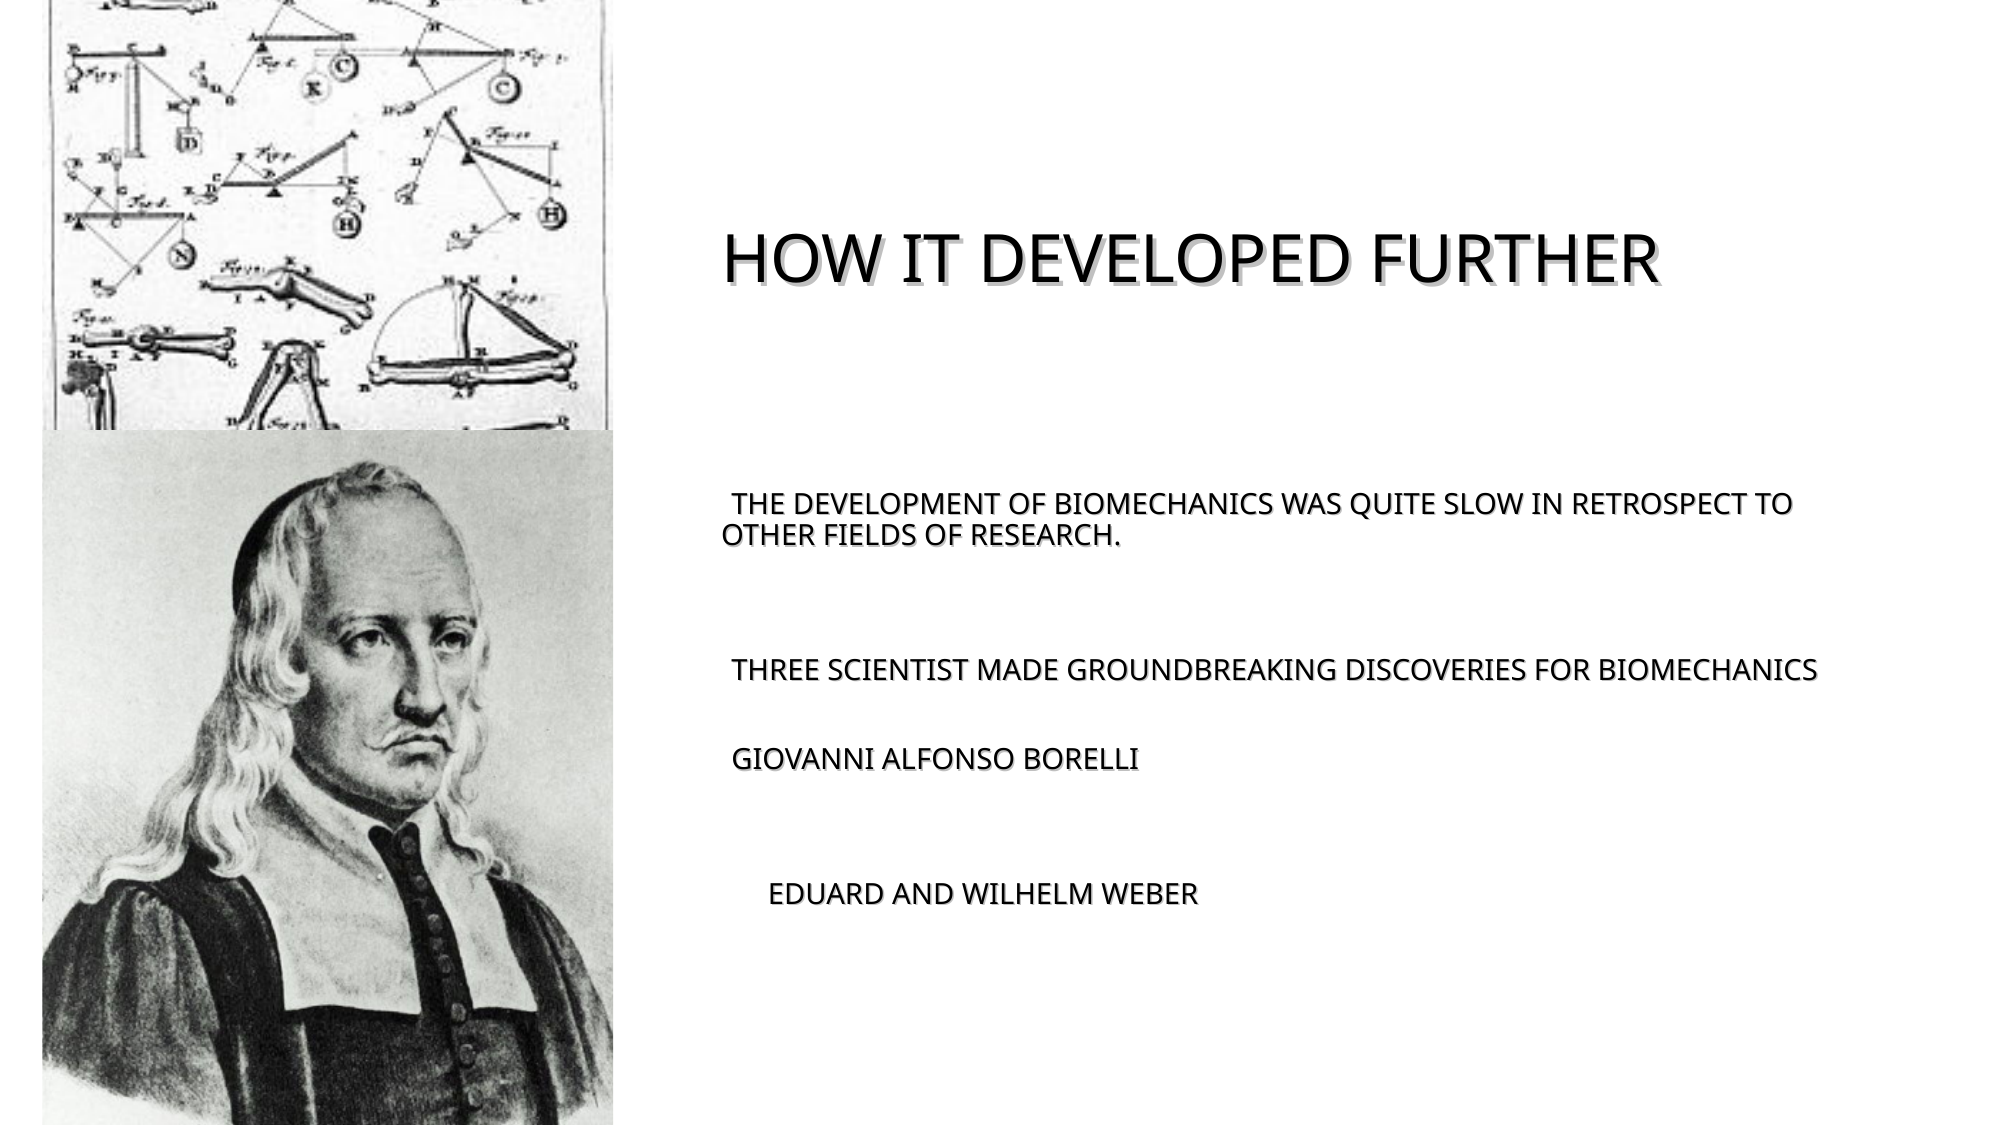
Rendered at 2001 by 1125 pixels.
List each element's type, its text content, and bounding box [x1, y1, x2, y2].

picture [42, 0, 614, 1125]
text_box The development of Biomechanics was quite slow in retrospect to other fields of research. Three Scientist made groundbreaking discoveries for Biomechanics Giovanni Alfonso Borelli Eduard and Wilhelm Weber [706, 437, 1863, 998]
title How it developed further [706, 99, 1813, 413]
